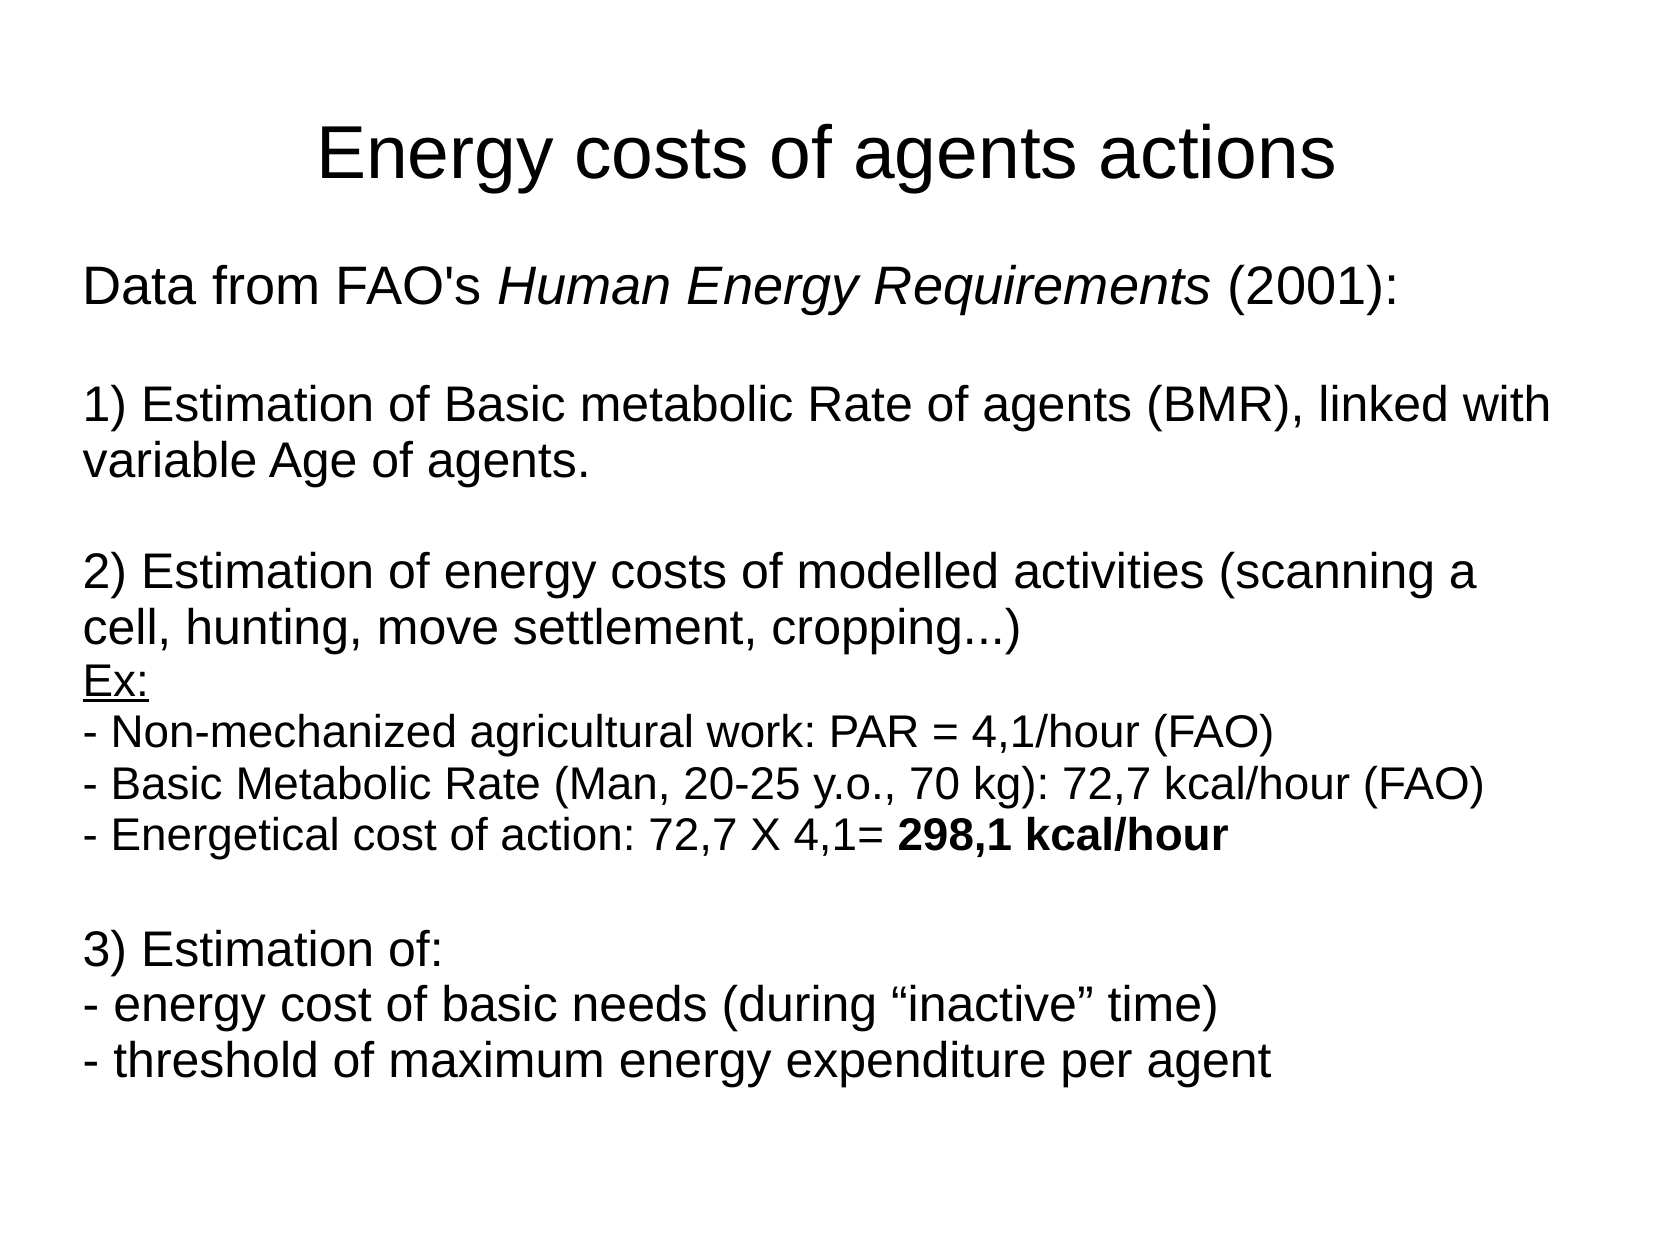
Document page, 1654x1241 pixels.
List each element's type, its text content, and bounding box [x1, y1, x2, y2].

subtitle Data from FAO's Human Energy Requirements (2001): 1) Estimation of Basic metabolic Rate of agents (BMR), linked with variable Age of agents. 2) Estimation of energy costs of modelled activities (scanning a cell, hunting, move settlement, cropping...) Ex: - Non-mechanized agricultural work: PAR = 4,1/hour (FAO) - Basic Metabolic Rate (Man, 20-25 y.o., 70 kg): 72,7 kcal/hour (FAO) - Energetical cost of action: 72,7 X 4,1= 298,1 kcal/hour 3) Estimation of: - energy cost of basic needs (during “inactive” time) - threshold of maximum energy expenditure per agent [82, 255, 1571, 1144]
title Energy costs of agents actions [82, 56, 1571, 250]
